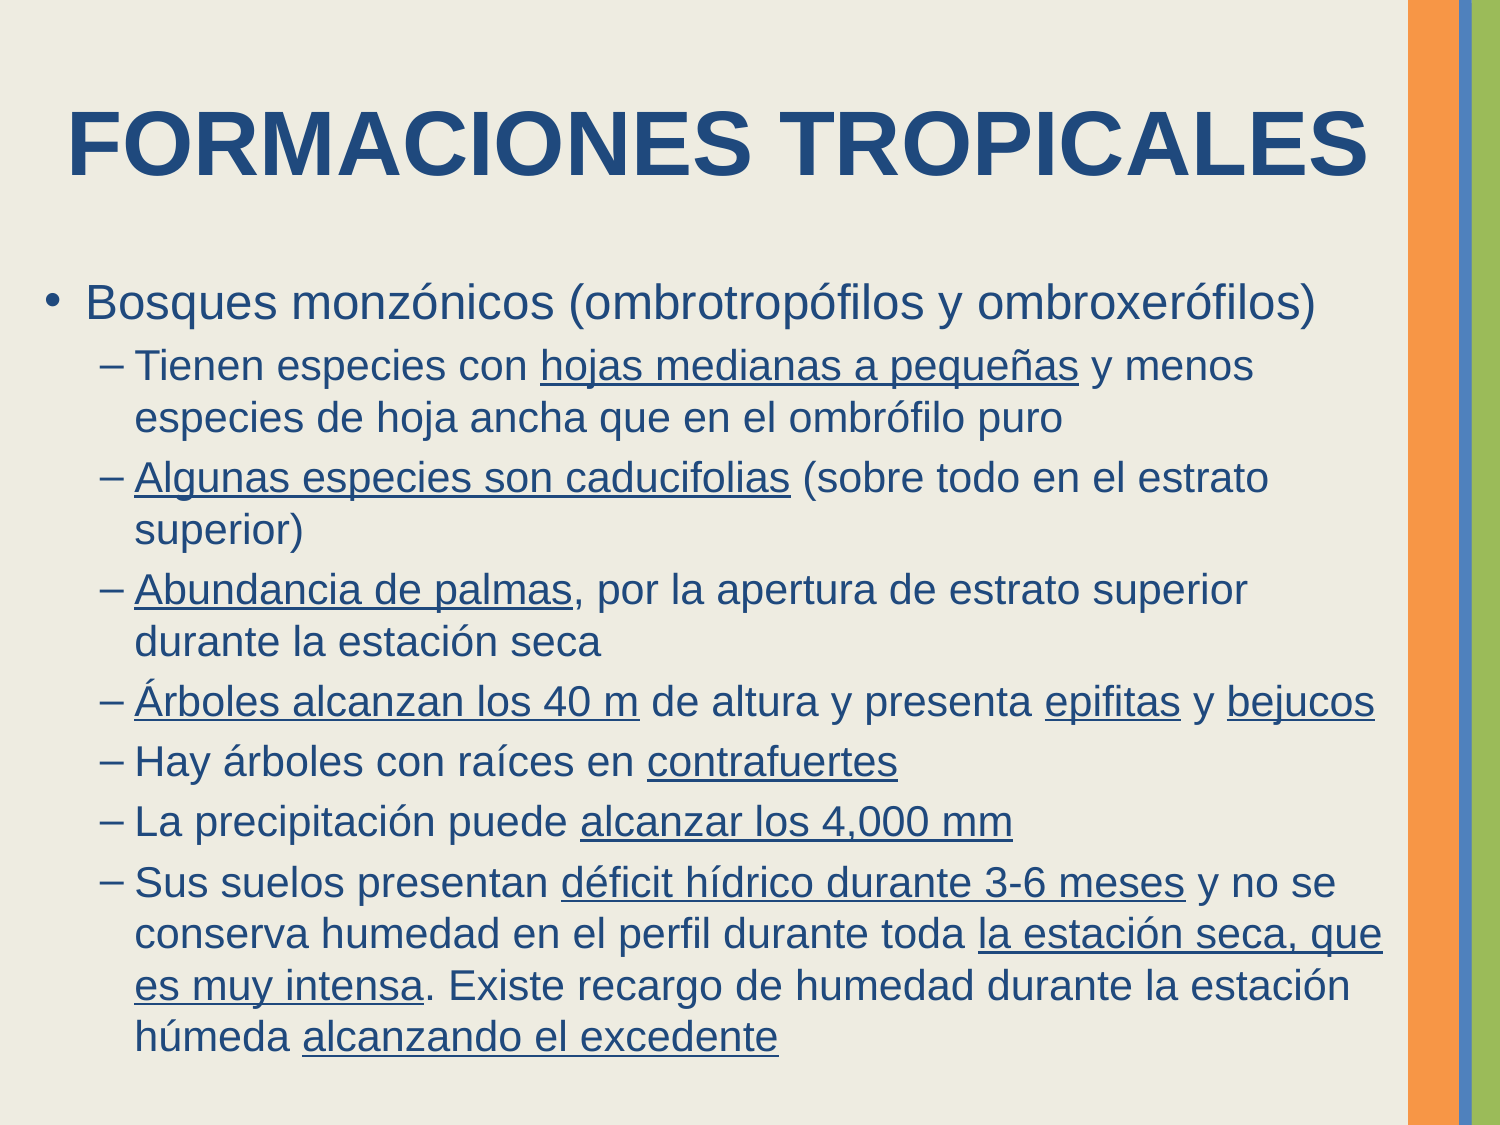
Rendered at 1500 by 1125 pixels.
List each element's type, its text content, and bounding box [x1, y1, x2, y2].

title Formaciones tropicales [29, 45, 1408, 233]
list Bosques monzónicos (ombrotropófilos y ombroxerófilos) Tienen especies con hojas medianas a pequeñas y menos especies de hoja ancha que en el ombrófilo puro Algunas especies son caducifolias (sobre todo en el estrato superior) Abundancia de palmas, por la apertura de estrato superior durante la estación seca Árboles alcanzan los 40 m de altura y presenta epifitas y bejucos Hay árboles con raíces en contrafuertes La precipitación puede alcanzar los 4,000 mm Sus suelos presentan déficit hídrico durante 3-6 meses y no se conserva humedad en el perfil durante toda la estación seca, que es muy intensa. Existe recargo de humedad durante la estación húmeda alcanzando el excedente [29, 262, 1408, 1125]
